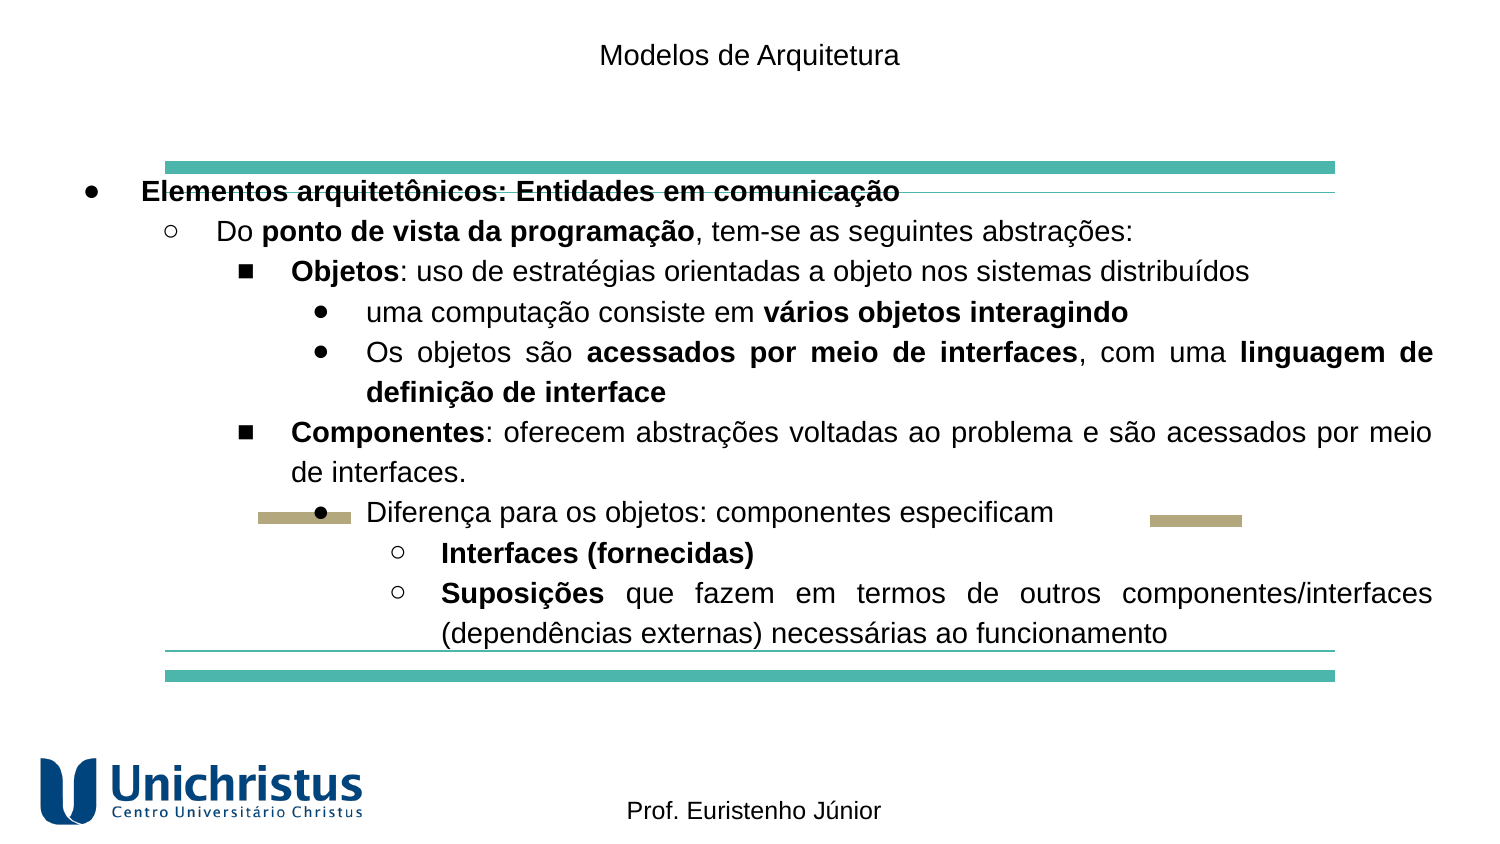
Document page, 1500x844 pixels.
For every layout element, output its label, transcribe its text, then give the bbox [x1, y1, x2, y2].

picture [35, 754, 367, 827]
list Elementos arquitetônicos: Entidades em comunicação Do ponto de vista da programação, tem-se as seguintes abstrações: Objetos: uso de estratégias orientadas a objeto nos sistemas distribuídos uma computação consiste em vários objetos interagindo Os objetos são acessados por meio de interfaces, com uma linguagem de definição de interface Componentes: oferecem abstrações voltadas ao problema e são acessados por meio de interfaces. Diferença para os objetos: componentes especificam Interfaces (fornecidas) Suposições que fazem em termos de outros componentes/interfaces (dependências externas) necessárias ao funcionamento [51, 152, 1449, 750]
title Modelos de Arquitetura [51, 20, 1449, 137]
